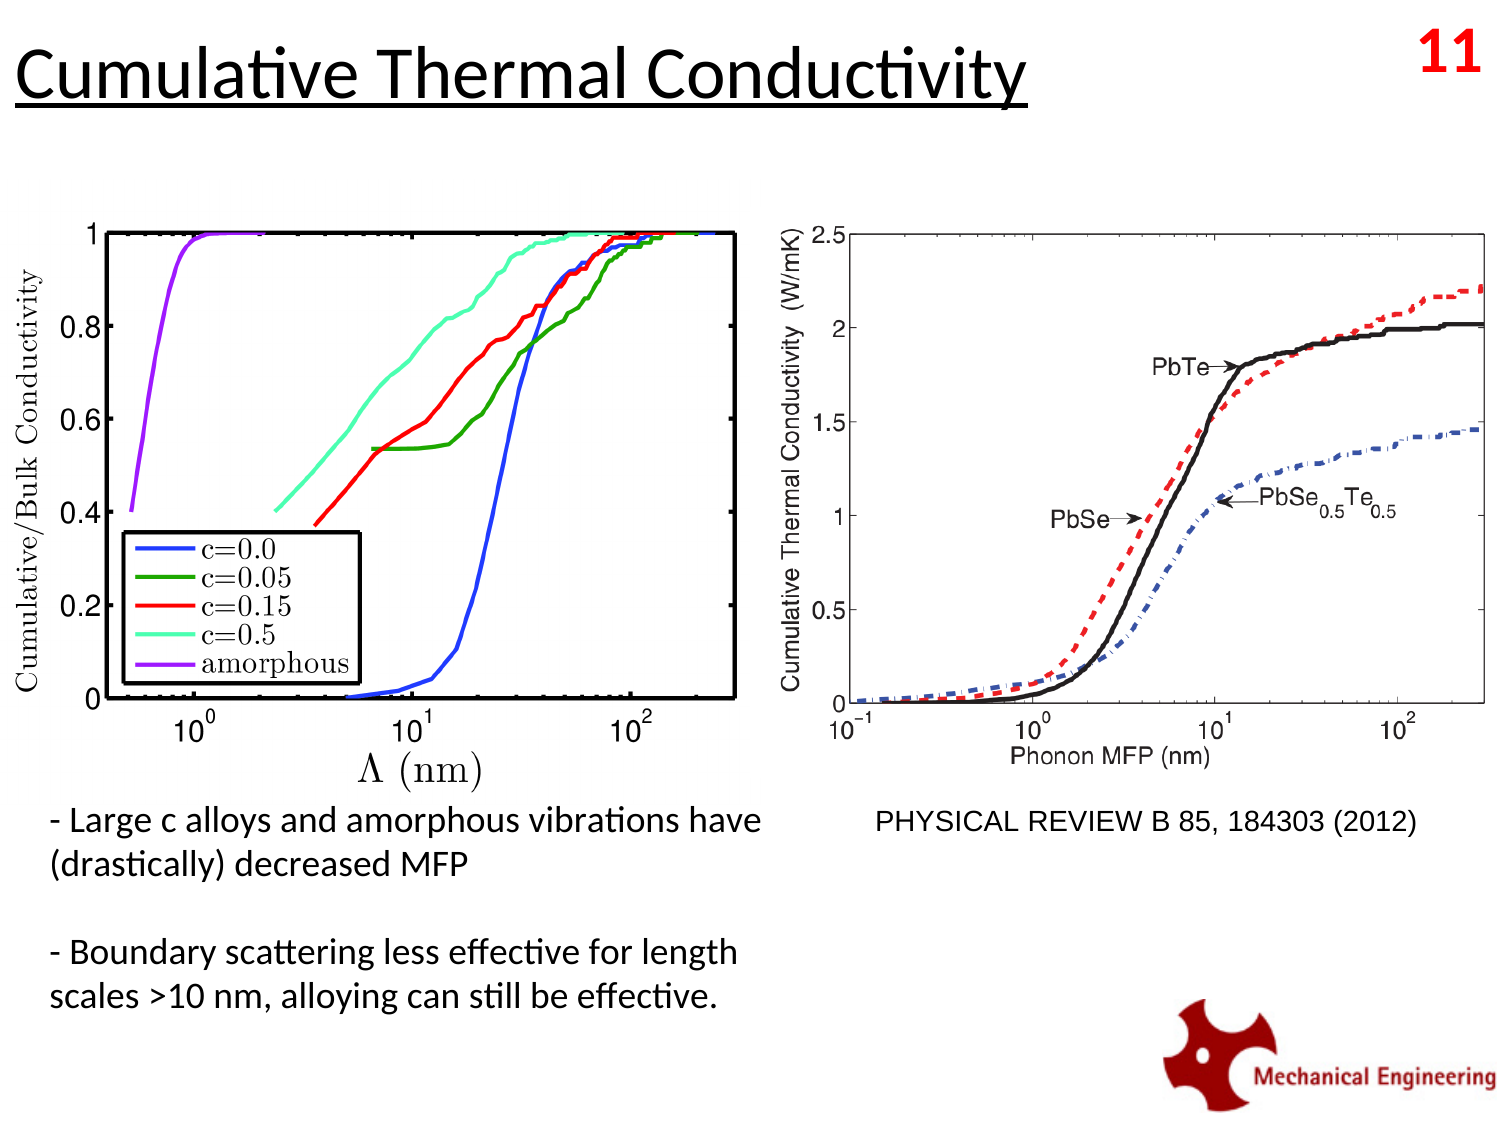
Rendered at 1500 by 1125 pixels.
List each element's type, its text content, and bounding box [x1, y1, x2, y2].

text_box - Large c alloys and amorphous vibrations have (drastically) decreased MFP - Boundary scattering less effective for length scales >10 nm, alloying can still be effective. [34, 789, 796, 1125]
title Cumulative Thermal Conductivity [0, 0, 1380, 162]
picture [1162, 999, 1497, 1113]
picture [0, 179, 1500, 811]
text_box 11 [1400, 0, 1499, 93]
text_box PHYSICAL REVIEW B 85, 184303 (2012) [860, 795, 1441, 854]
